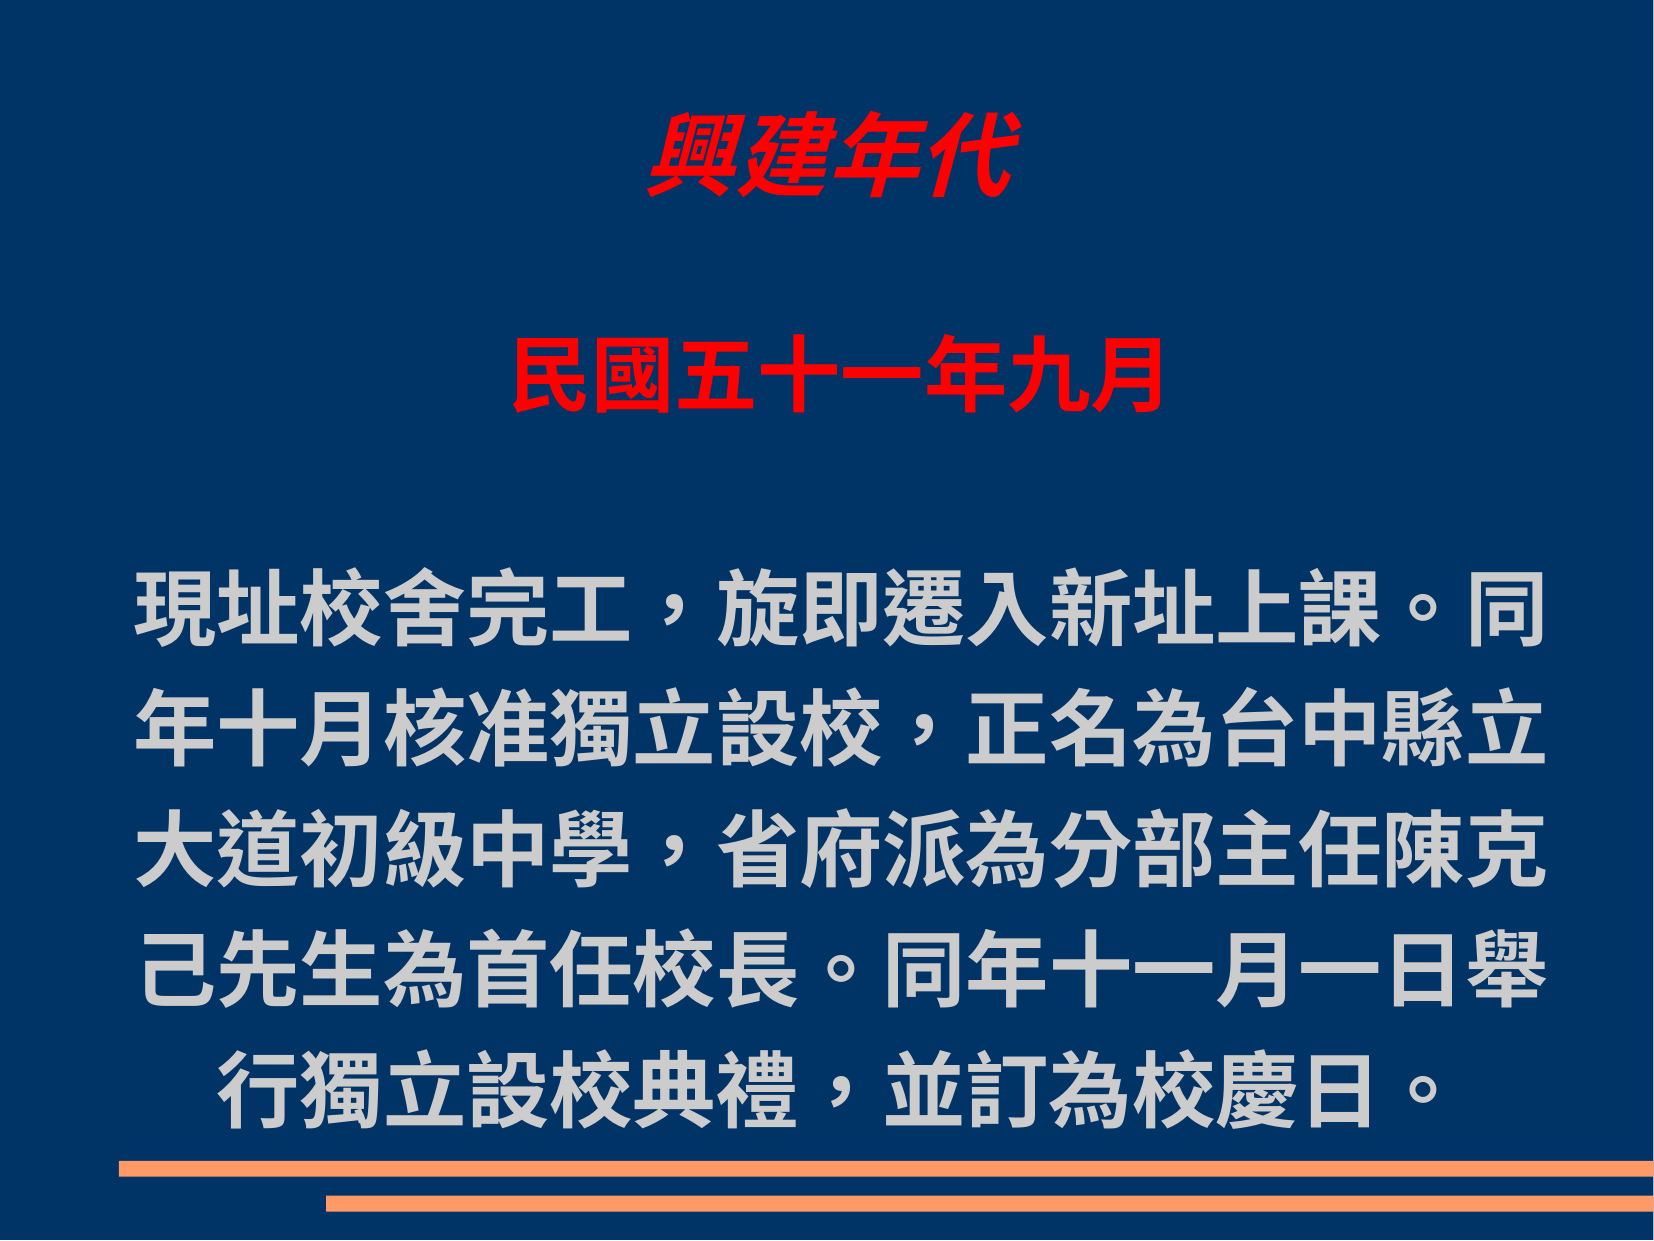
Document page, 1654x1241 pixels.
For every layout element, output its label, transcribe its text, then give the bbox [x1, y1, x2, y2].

title 興建年代 [121, 46, 1534, 254]
subtitle 民國五十一年九月 現址校舍完工，旋即遷入新址上課。同年十月核准獨立設校，正名為台中縣立大道初級中學，省府派為分部主任陳克己先生為首任校長。同年十一月一日舉行獨立設校典禮，並訂為校慶日。 [121, 322, 1561, 1132]
